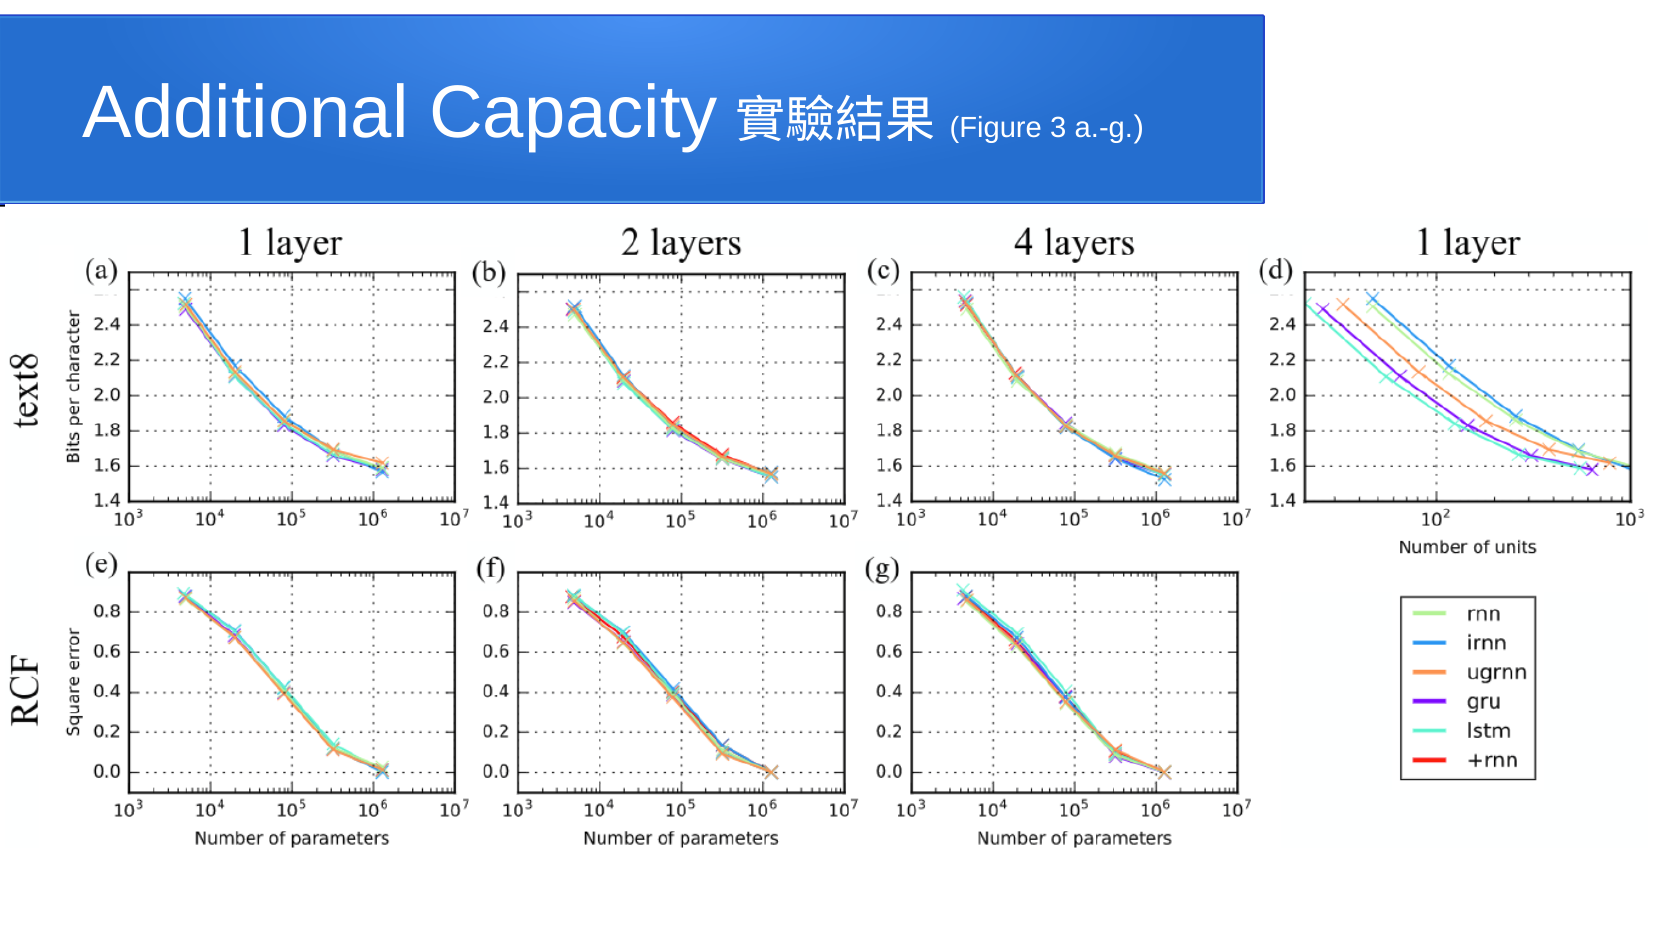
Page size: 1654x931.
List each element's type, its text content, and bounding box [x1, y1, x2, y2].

picture [5, 204, 1654, 848]
title Additional Capacity實驗結果(Figure 3 a.-g.) [82, 35, 1235, 189]
